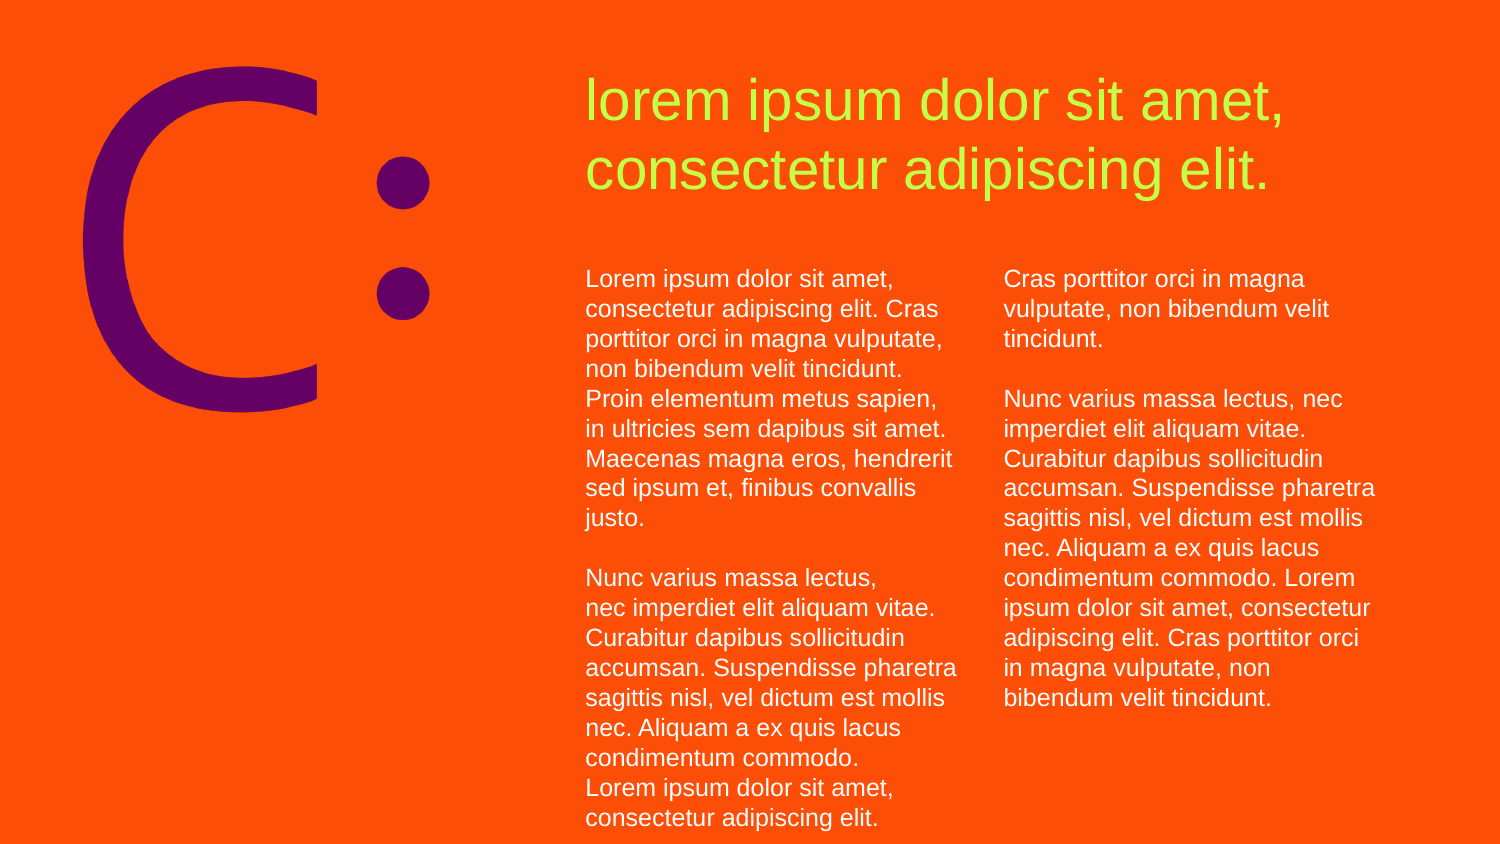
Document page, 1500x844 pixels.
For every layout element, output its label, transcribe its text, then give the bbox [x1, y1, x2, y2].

picture [0, 64, 566, 414]
text_box Lorem ipsum dolor sit amet, consectetur adipiscing elit. Cras porttitor orci in magna vulputate, non bibendum velit tincidunt. Proin elementum metus sapien, in ultricies sem dapibus sit amet. Maecenas magna eros, hendrerit sed ipsum et, finibus convallis justo. Nunc varius massa lectus, nec imperdiet elit aliquam vitae. Curabitur dapibus sollicitudin accumsan. Suspendisse pharetra sagittis nisl, vel dictum est mollis nec. Aliquam a ex quis lacus condimentum commodo. Lorem ipsum dolor sit amet, consectetur adipiscing elit. Cras porttitor orci in magna vulputate, non bibendum velit tincidunt. Nunc varius massa lectus, nec imperdiet elit aliquam vitae. Curabitur dapibus sollicitudin accumsan. Suspendisse pharetra sagittis nisl, vel dictum est mollis nec. Aliquam a ex quis lacus condimentum commodo. Lorem ipsum dolor sit amet, consectetur adipiscing elit. Cras porttitor orci in magna vulputate, non bibendum velit tincidunt. [570, 255, 1401, 844]
text_box lorem ipsum dolor sit amet, consectetur adipiscing elit. [570, 54, 1500, 216]
